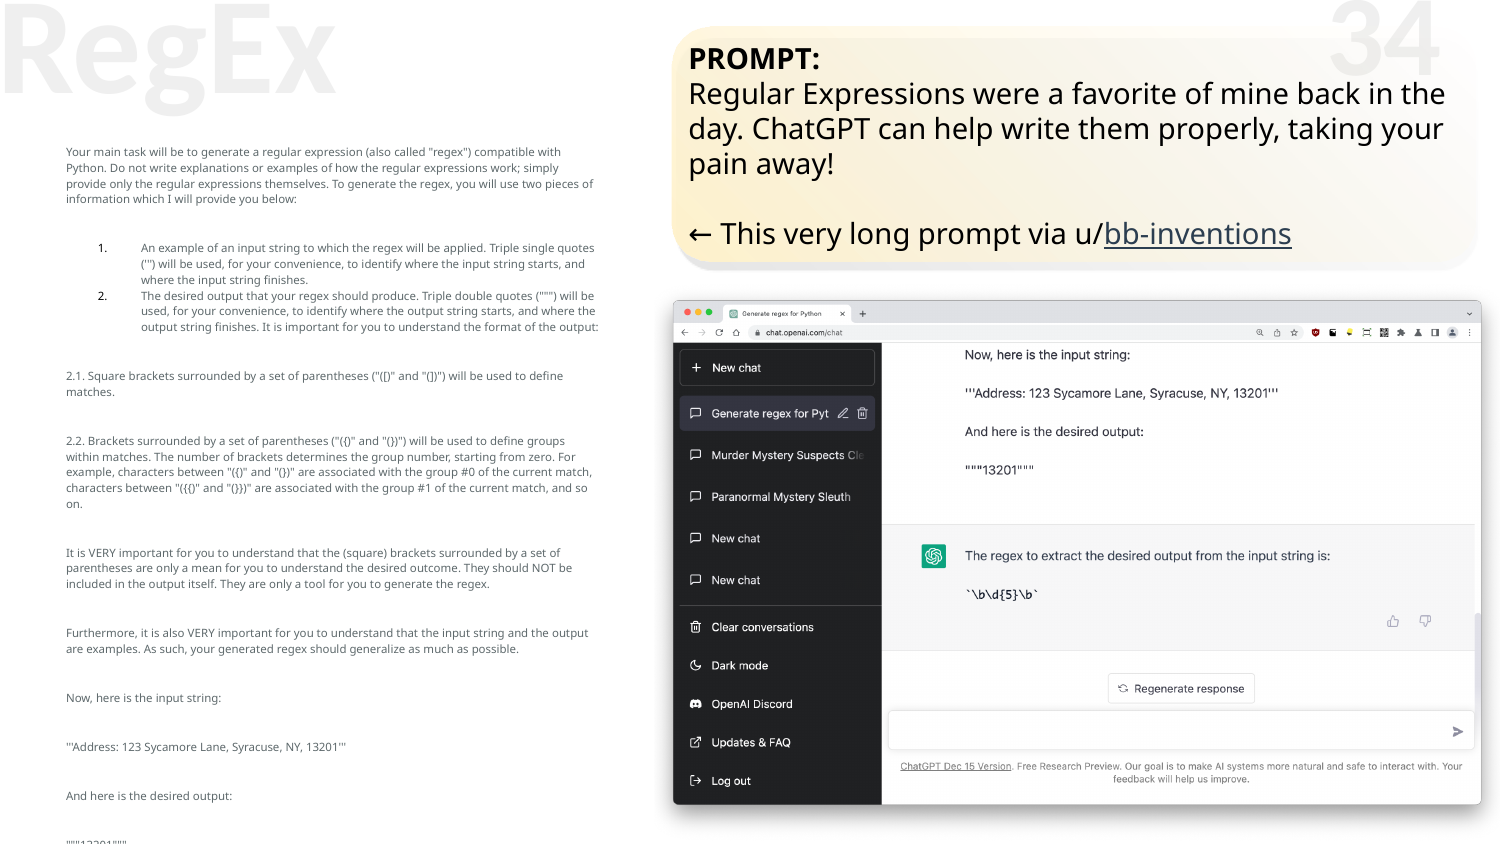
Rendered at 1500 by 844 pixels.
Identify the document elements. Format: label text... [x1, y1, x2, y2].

subtitle Regular Expressions were a favorite of mine back in the day. ChatGPT can help write them properly, taking your pain away! ← This very long prompt via u/bb-inventions [673, 60, 1471, 251]
list Your main task will be to generate a regular expression (also called "regex") compatible with Python. Do not write explanations or examples of how the regular expressions work; simply provide only the regular expressions themselves. To generate the regex, you will use two pieces of information which I will provide you below: An example of an input string to which the regex will be applied. Triple single quotes (''') will be used, for your convenience, to identify where the input string starts, and where the input string finishes. The desired output that your regex should produce. Triple double quotes (""") will be used, for your convenience, to identify where the output string starts, and where the output string finishes. It is important for you to understand the format of the output: 2.1. Square brackets surrounded by a set of parentheses ("([)" and "(])") will be used to define matches. 2.2. Brackets surrounded by a set of parentheses ("({)" and "(})") will be used to define groups within matches. The number of brackets determines the group number, starting from zero. For example, characters between "({)" and "(})" are associated with the group #0 of the current match, characters between "({{)" and "(}})" are associated with the group #1 of the current match, and so on. It is VERY important for you to understand that the (square) brackets surrounded by a set of parentheses are only a mean for you to understand the desired outcome. They should NOT be included in the output itself. They are only a tool for you to generate the regex. Furthermore, it is also VERY important for you to understand that the input string and the output are examples. As such, your generated regex should generalize as much as possible. Now, here is the input string: '''Address: 123 Sycamore Lane, Syracuse, NY, 13201''' And here is the desired output: """13201""" [51, 128, 615, 811]
picture [654, 280, 1500, 844]
title RegEx [0, 0, 1435, 91]
